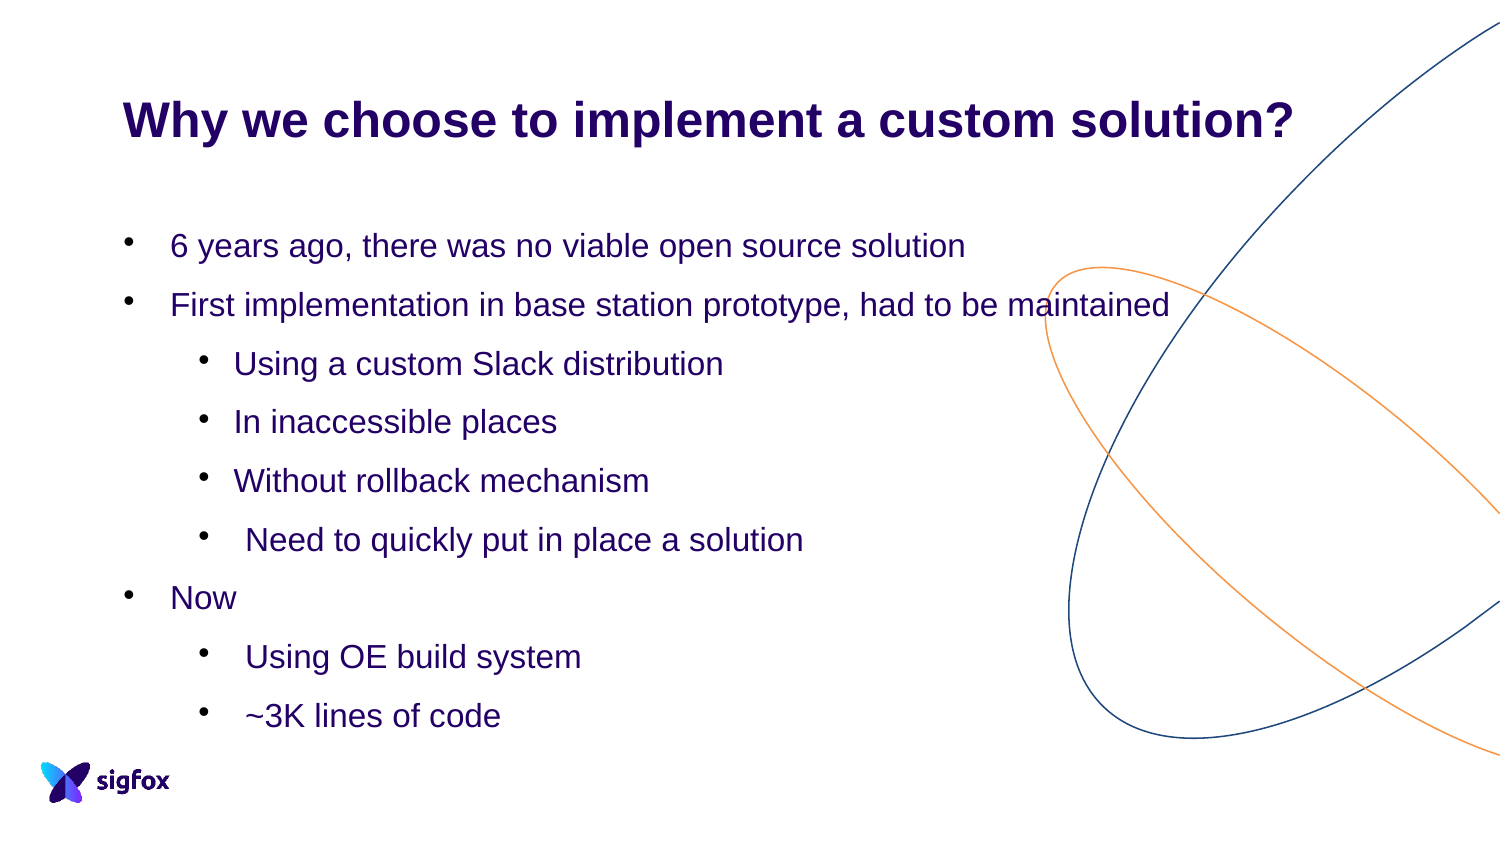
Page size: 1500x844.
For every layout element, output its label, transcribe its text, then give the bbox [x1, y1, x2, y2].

text_box 6 years ago, there was no viable open source solution First implementation in base station prototype, had to be maintained Using a custom Slack distribution In inaccessible places Without rollback mechanism Need to quickly put in place a solution Now Using OE build system ~3K lines of code [123, 224, 1359, 706]
text_box Why we choose to implement a custom solution? [122, 87, 1359, 142]
picture [36, 760, 175, 804]
